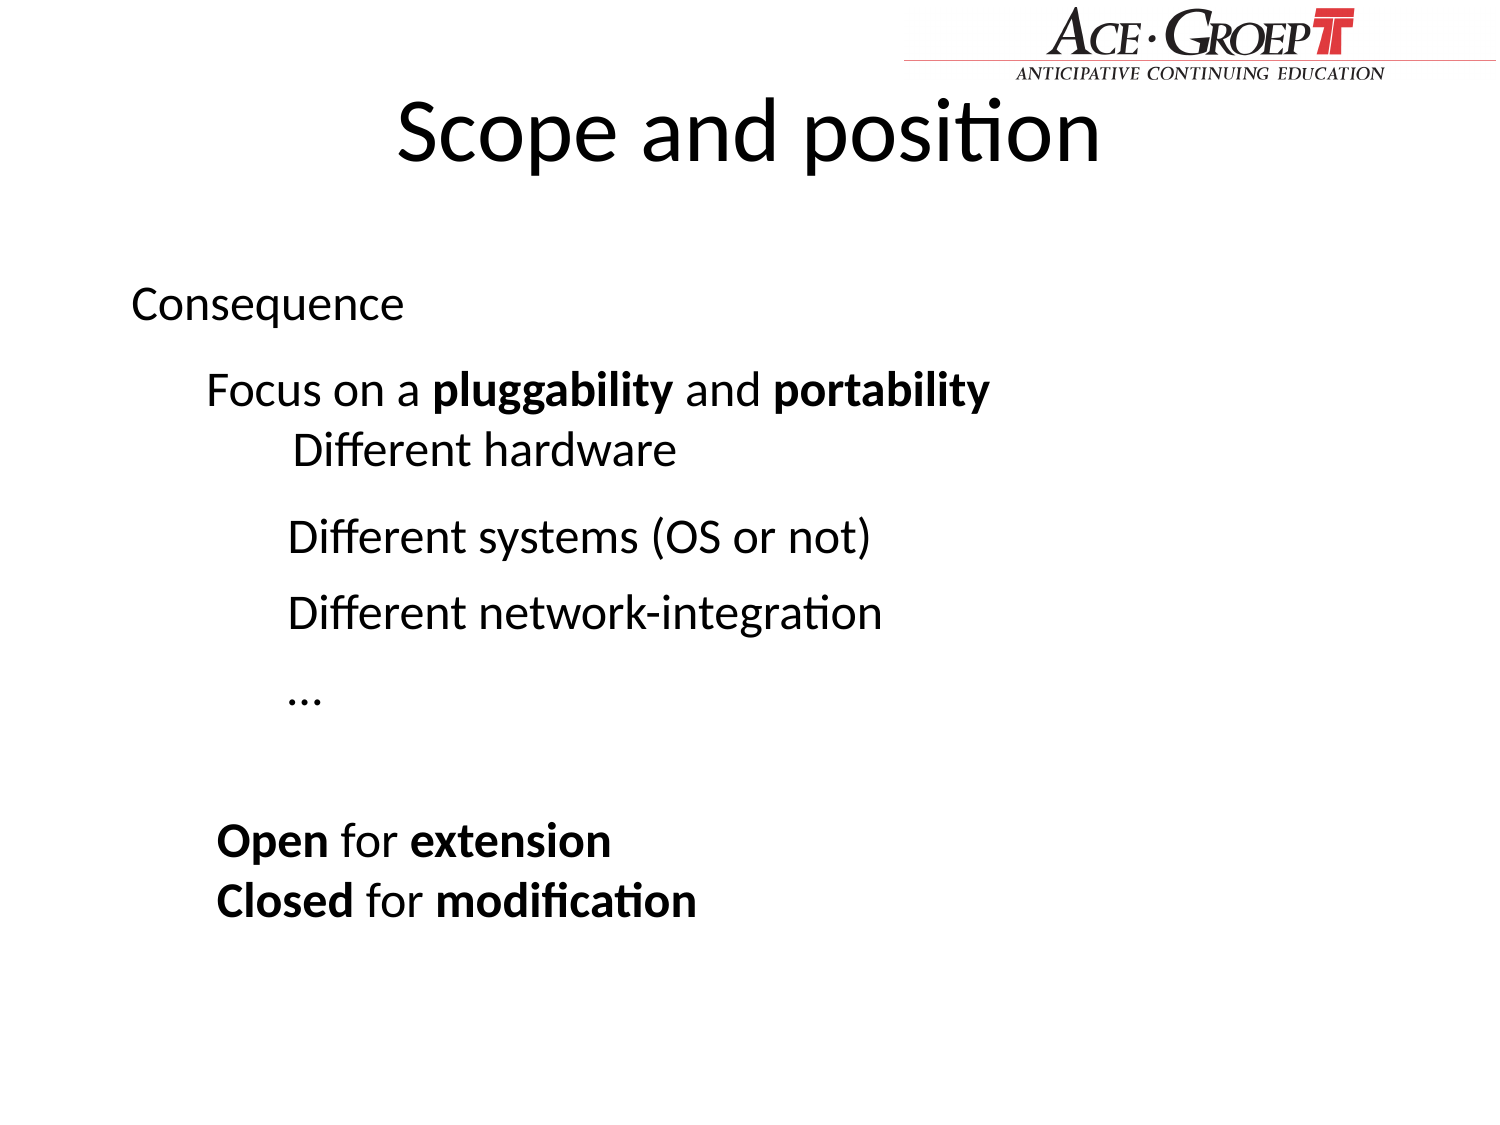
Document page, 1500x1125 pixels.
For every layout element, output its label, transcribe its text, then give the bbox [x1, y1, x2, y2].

list Consequence Focus on a pluggability and portability Different hardware Different systems (OS or not) Different network-integration … Open for extension Closed for modification [60, 262, 1411, 1006]
picture [904, 7, 1496, 80]
title Scope and position [75, 45, 1425, 233]
